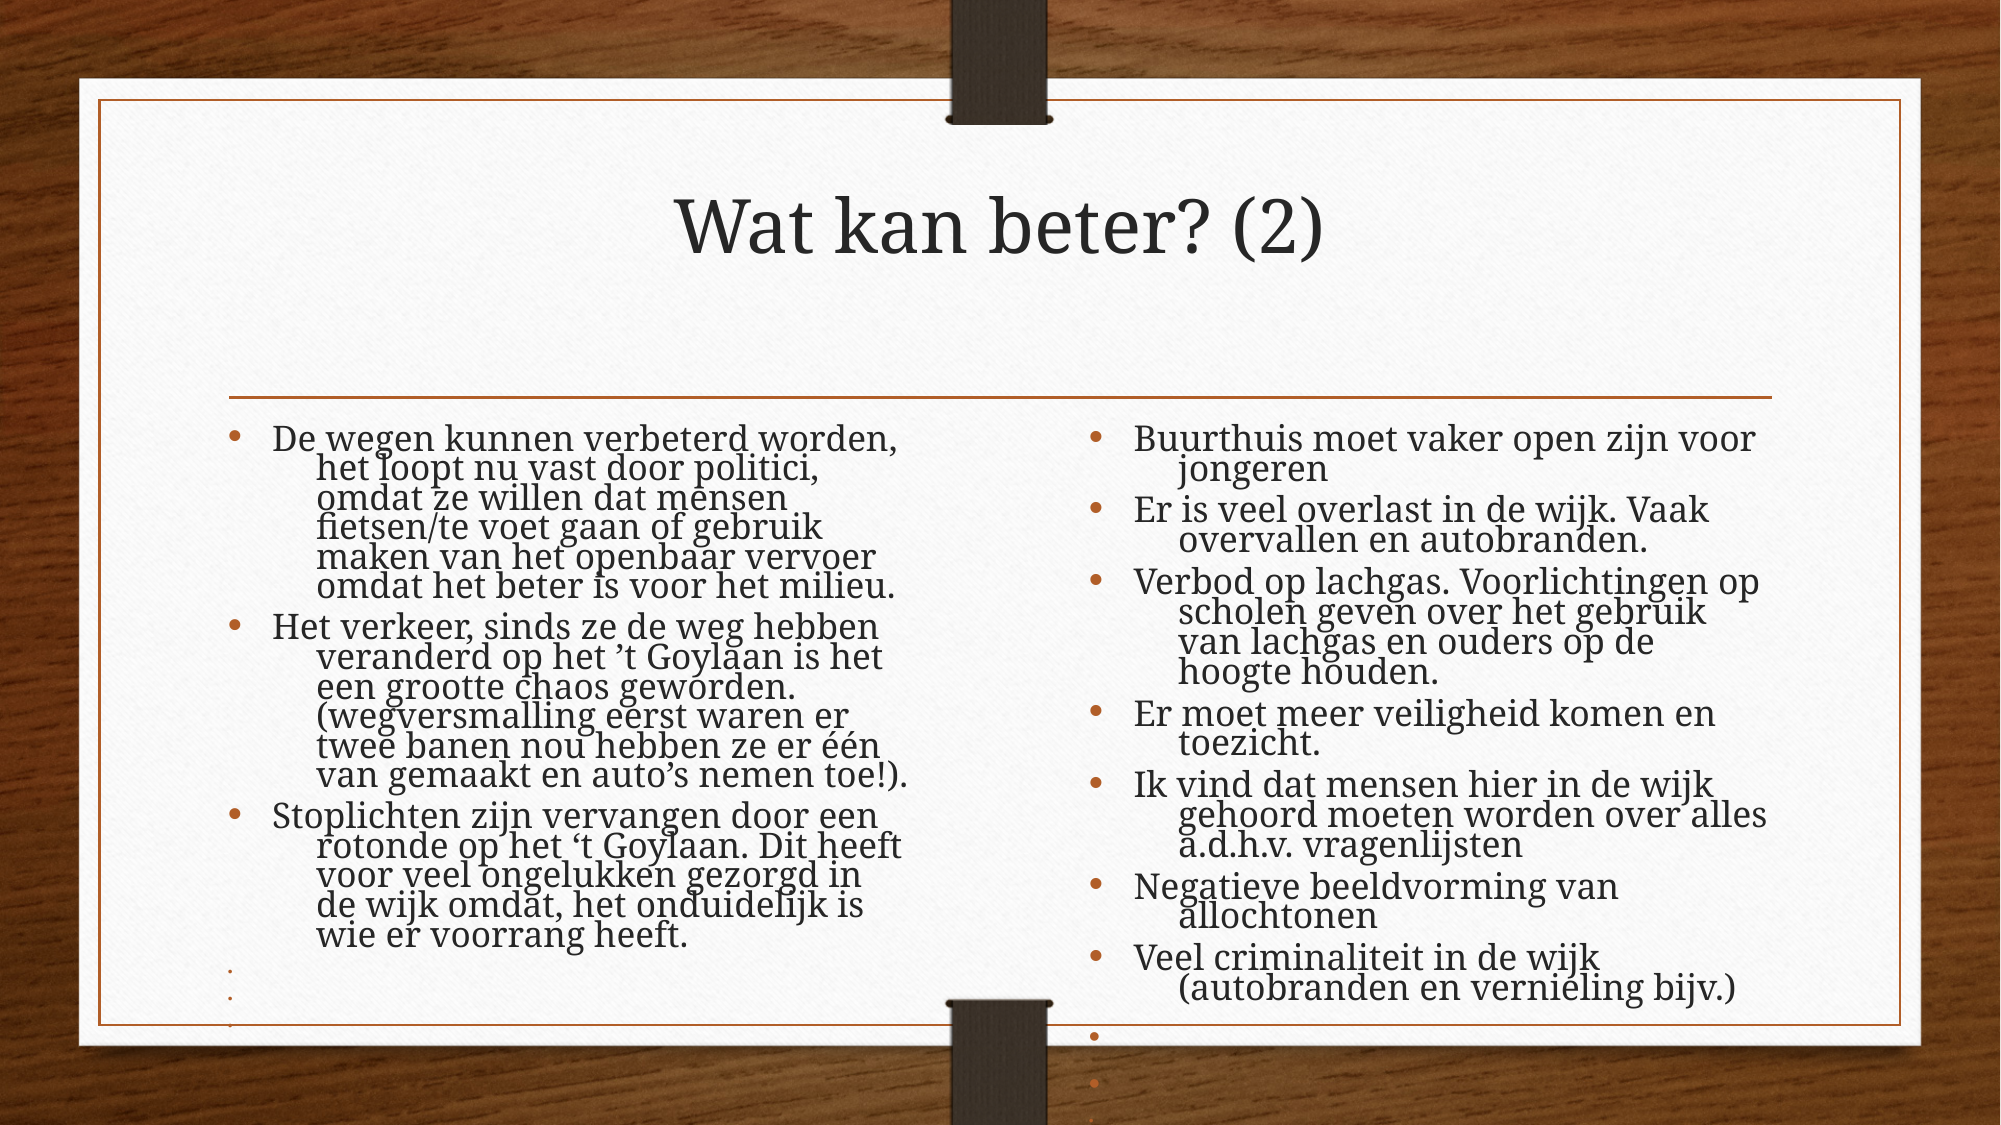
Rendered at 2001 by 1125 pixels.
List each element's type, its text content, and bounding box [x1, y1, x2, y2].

list De wegen kunnen verbeterd worden, het loopt nu vast door politici, omdat ze willen dat mensen fietsen/te voet gaan of gebruik maken van het openbaar vervoer omdat het beter is voor het milieu. Het verkeer, sinds ze de weg hebben veranderd op het ’t Goylaan is het een grootte chaos geworden. (wegversmalling eerst waren er twee banen nou hebben ze er één van gemaakt en auto’s nemen toe!). Stoplichten zijn vervangen door een rotonde op het ‘t Goylaan. Dit heeft voor veel ongelukken gezorgd in de wijk omdat, het onduidelijk is wie er voorrang heeft. [213, 420, 926, 1023]
title Wat kan beter? (2) [212, 161, 1788, 376]
list Buurthuis moet vaker open zijn voor jongeren Er is veel overlast in de wijk. Vaak overvallen en autobranden. Verbod op lachgas. Voorlichtingen op scholen geven over het gebruik van lachgas en ouders op de hoogte houden. Er moet meer veiligheid komen en toezicht. Ik vind dat mensen hier in de wijk gehoord moeten worden over alles a.d.h.v. vragenlijsten Negatieve beeldvorming van allochtonen Veel criminaliteit in de wijk (autobranden en vernieling bijv.) [1074, 420, 1789, 1023]
